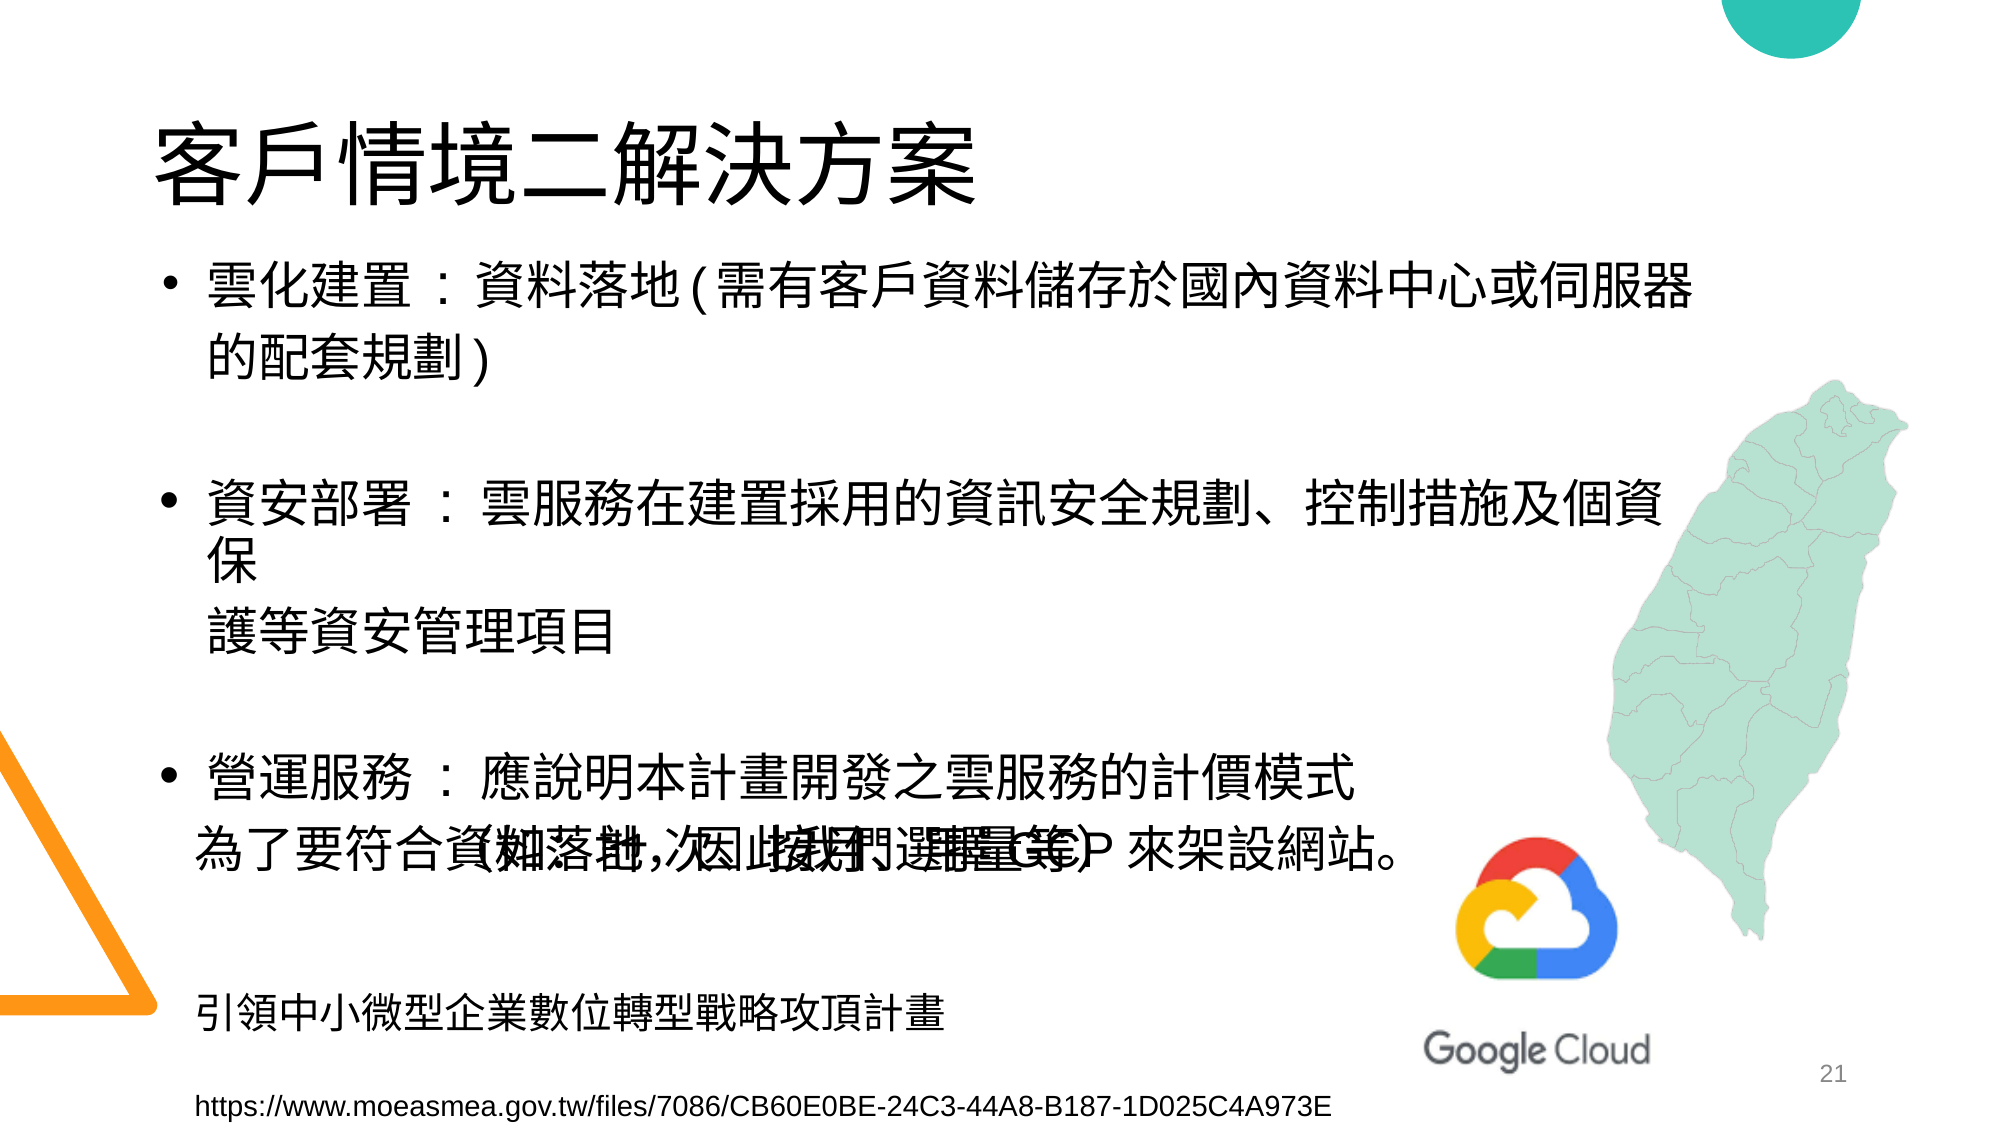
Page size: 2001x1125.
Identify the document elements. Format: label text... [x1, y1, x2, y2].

title 客戶情境二解決方案 [137, 59, 1863, 278]
list 雲化建置 : 資料落地(需有客戶資料儲存於國內資料中心或伺服器 的配套規劃) 資安部署 : 雲服務在建置採用的資訊安全規劃、控制措施及個資保 護等資安管理項目 營運服務 : 應說明本計畫開發之雲服務的計價模式 （如：計 次、按月、用量等） [137, 246, 1713, 942]
slide_number 1 [1807, 1042, 1863, 1103]
picture [1605, 378, 1910, 1110]
text_box 為了要符合資料落地，因此我們選擇GCP來架設網站。 引領中小微型企業數位轉型戰略攻頂計畫 https://www.moeasmea.gov.tw/files/7086/CB60E0BE-24C3-44A8-B187-1D025C4A973E [154, 802, 1758, 1125]
